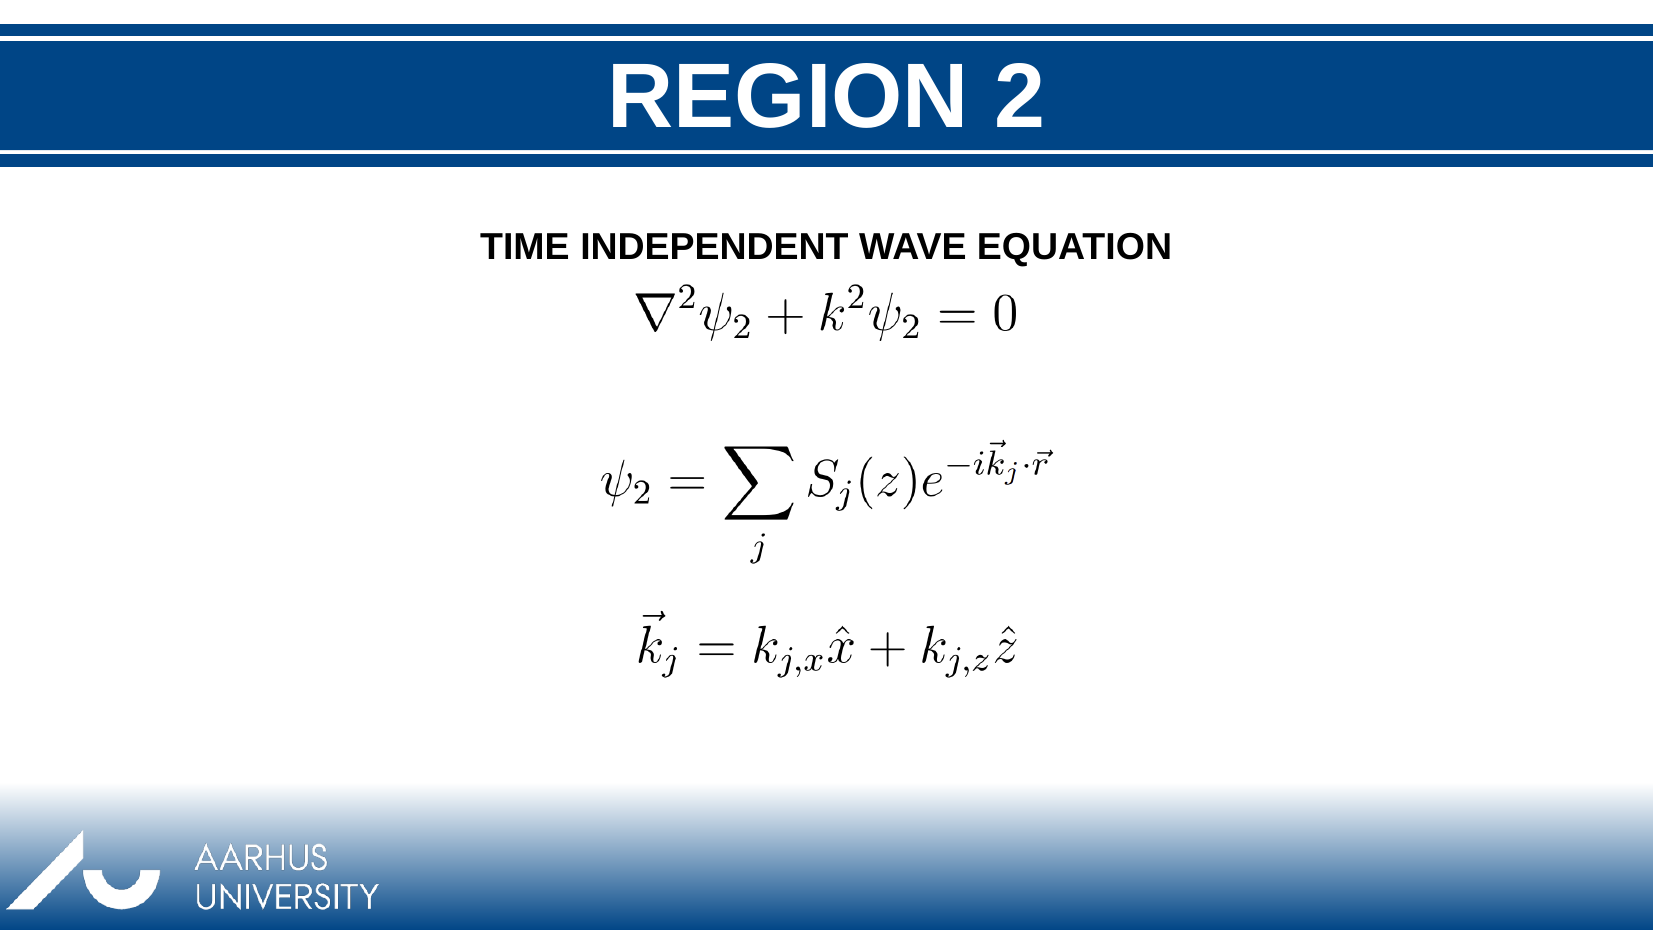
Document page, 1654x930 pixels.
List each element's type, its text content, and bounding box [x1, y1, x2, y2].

picture [579, 422, 1074, 573]
text_box TIME INDEPENDENT WAVE EQUATION [465, 217, 1188, 275]
title REGION 2 [0, 41, 1653, 151]
picture [611, 597, 1042, 694]
picture [5, 829, 414, 917]
picture [620, 274, 1032, 354]
